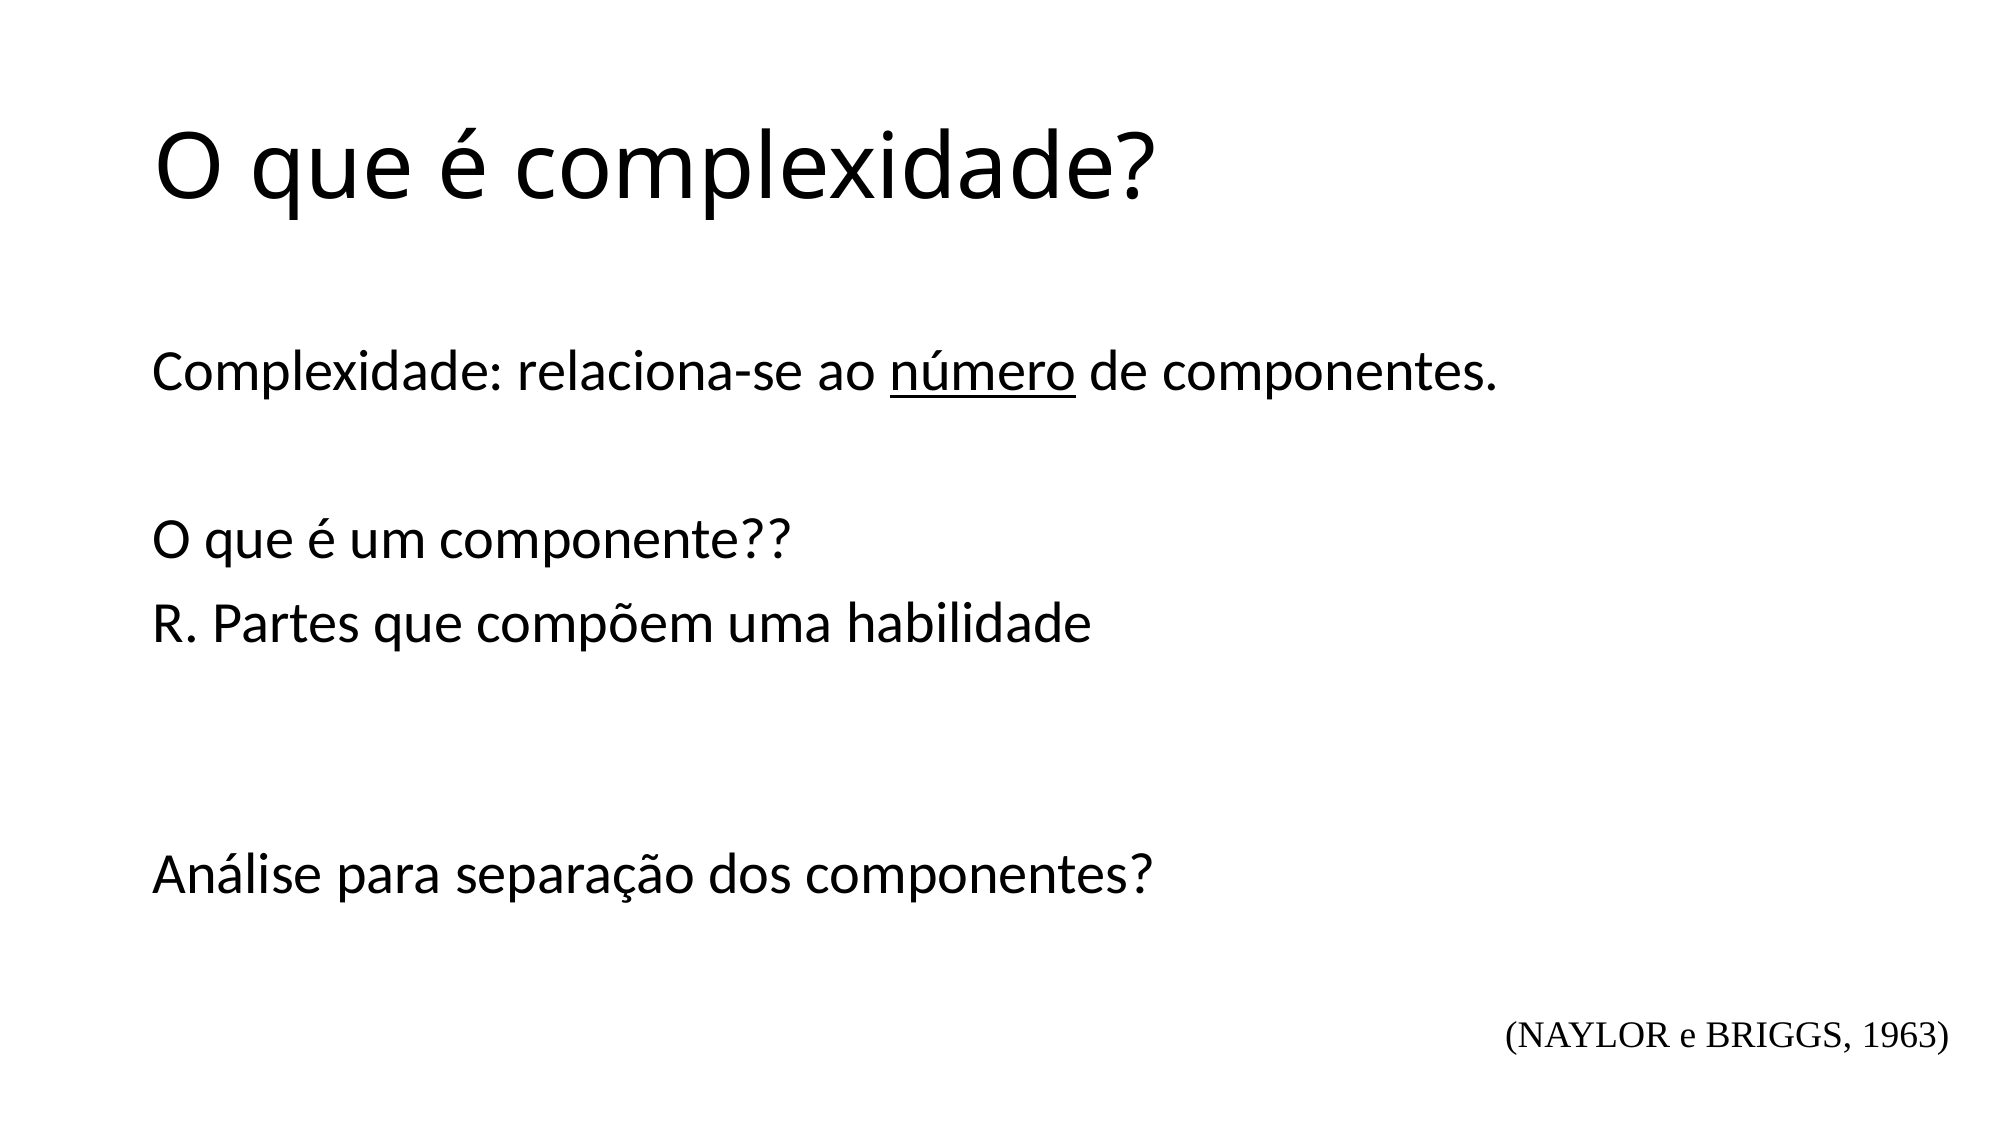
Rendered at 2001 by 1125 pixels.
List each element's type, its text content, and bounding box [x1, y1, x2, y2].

list Complexidade: relaciona-se ao número de componentes. O que é um componente?? R. Partes que compõem uma habilidade Análise para separação dos componentes? [137, 242, 1863, 956]
text_box (NAYLOR e BRIGGS, 1963) [1490, 1002, 1965, 1063]
title O que é complexidade? [138, 60, 1864, 278]
